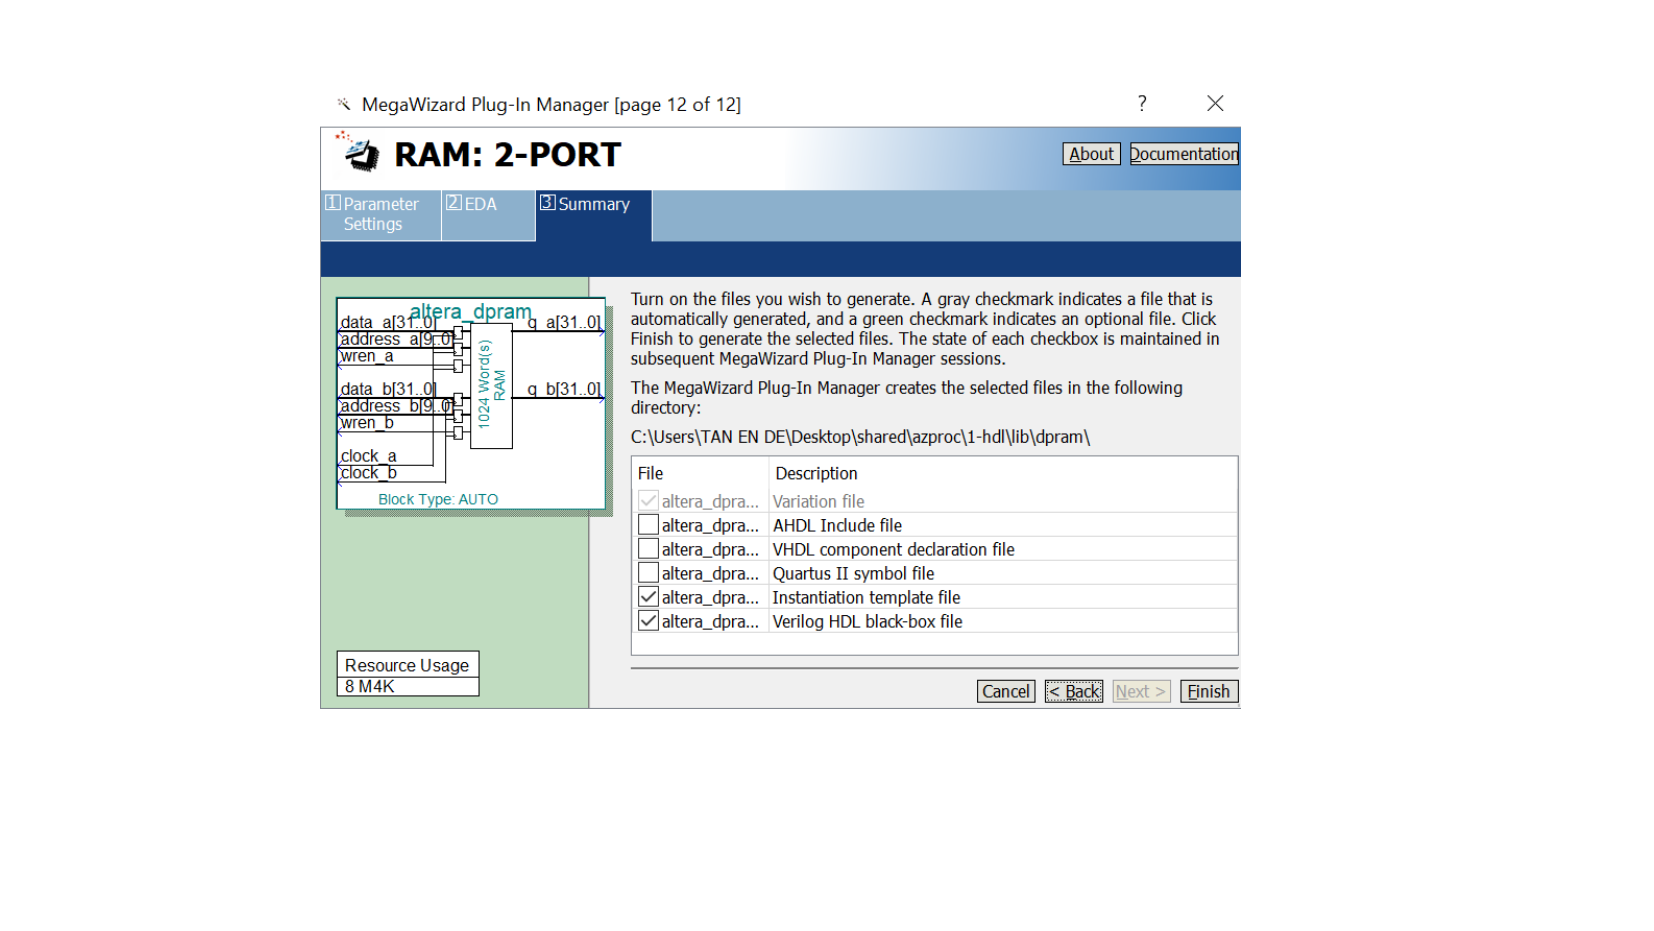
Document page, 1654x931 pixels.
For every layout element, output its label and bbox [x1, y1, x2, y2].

picture [320, 87, 1241, 709]
